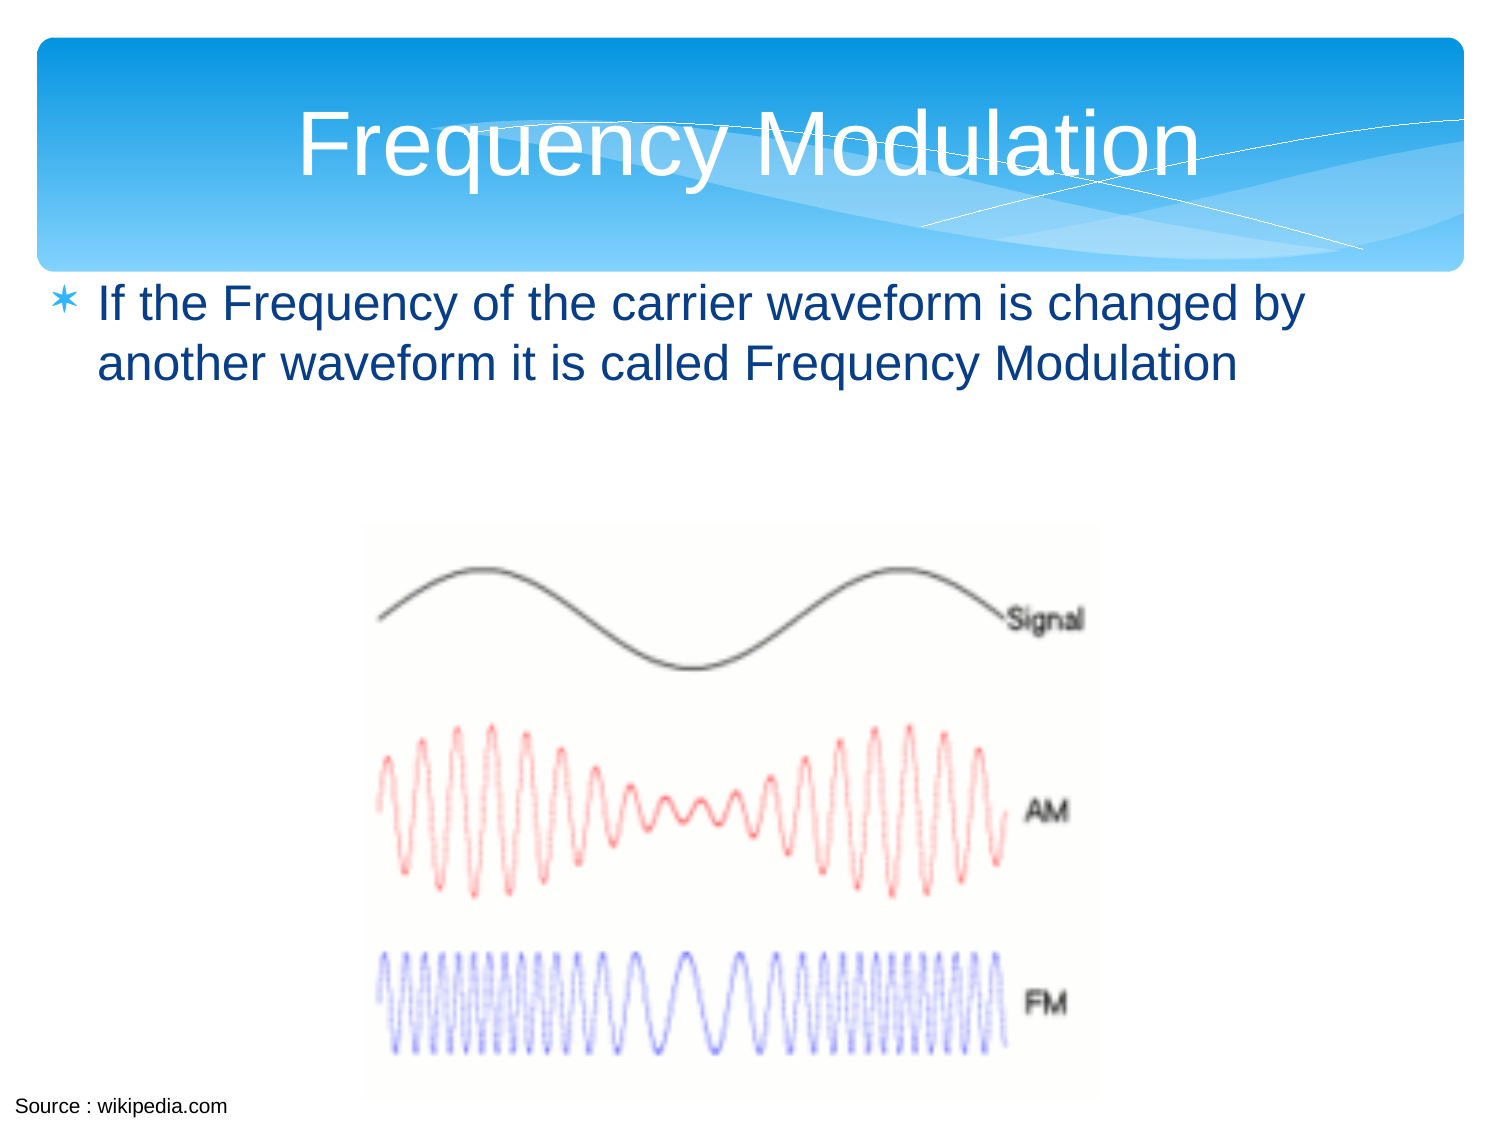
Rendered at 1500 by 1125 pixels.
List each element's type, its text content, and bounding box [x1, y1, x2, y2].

title Frequency Modulation [75, 45, 1426, 233]
text_box Source : wikipedia.com [0, 1084, 331, 1125]
picture [362, 524, 1101, 1101]
list If the Frequency of the carrier waveform is changed by another waveform it is called Frequency Modulation [37, 262, 1450, 1005]
